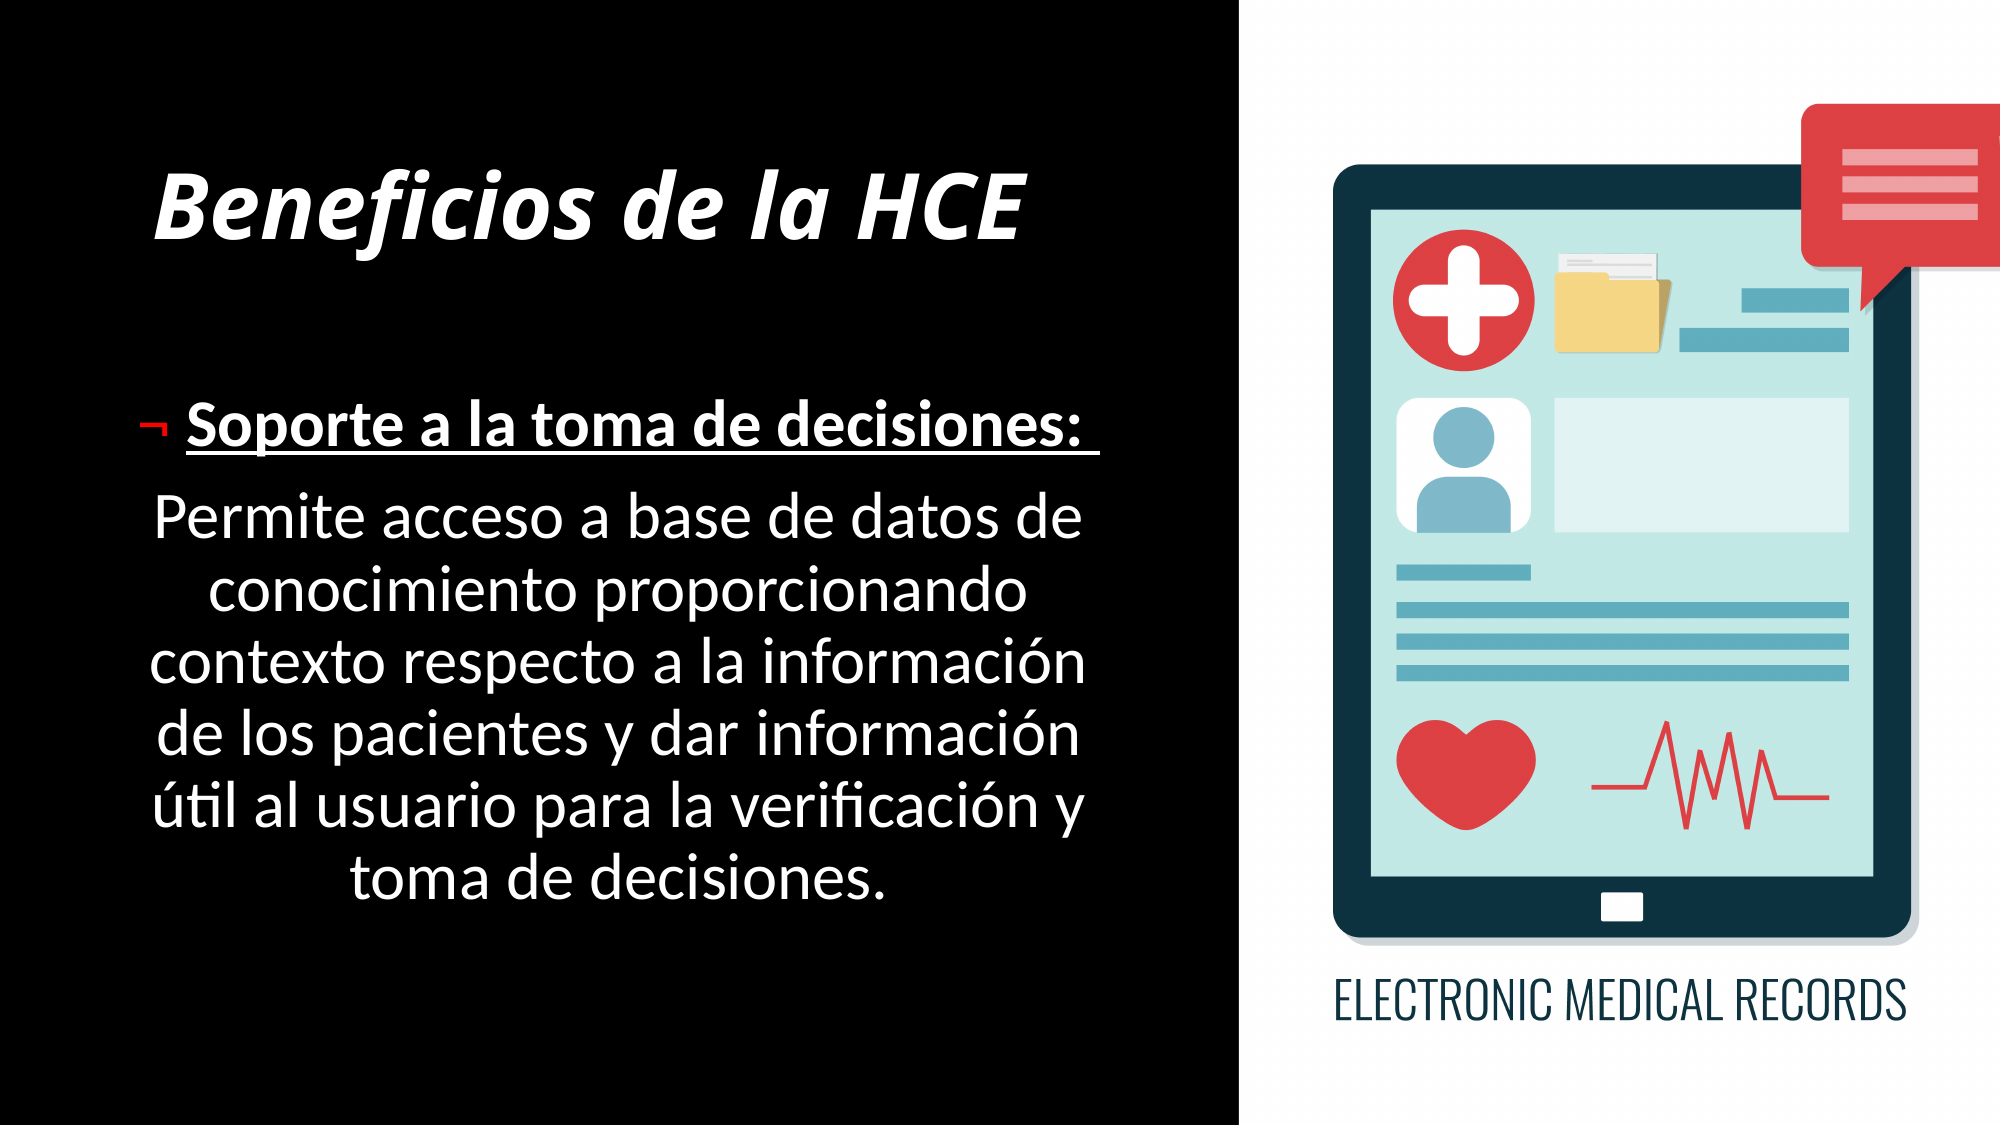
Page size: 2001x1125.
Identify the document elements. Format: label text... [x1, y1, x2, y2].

picture [1238, 0, 2000, 1125]
title Beneficios de la HCE [137, 59, 1164, 360]
list ¬ Soporte a la toma de decisiones: Permite acceso a base de datos de conocimiento proporcionando contexto respecto a la información de los pacientes y dar información útil al usuario para la verificación y toma de decisiones. [105, 381, 1132, 1014]
